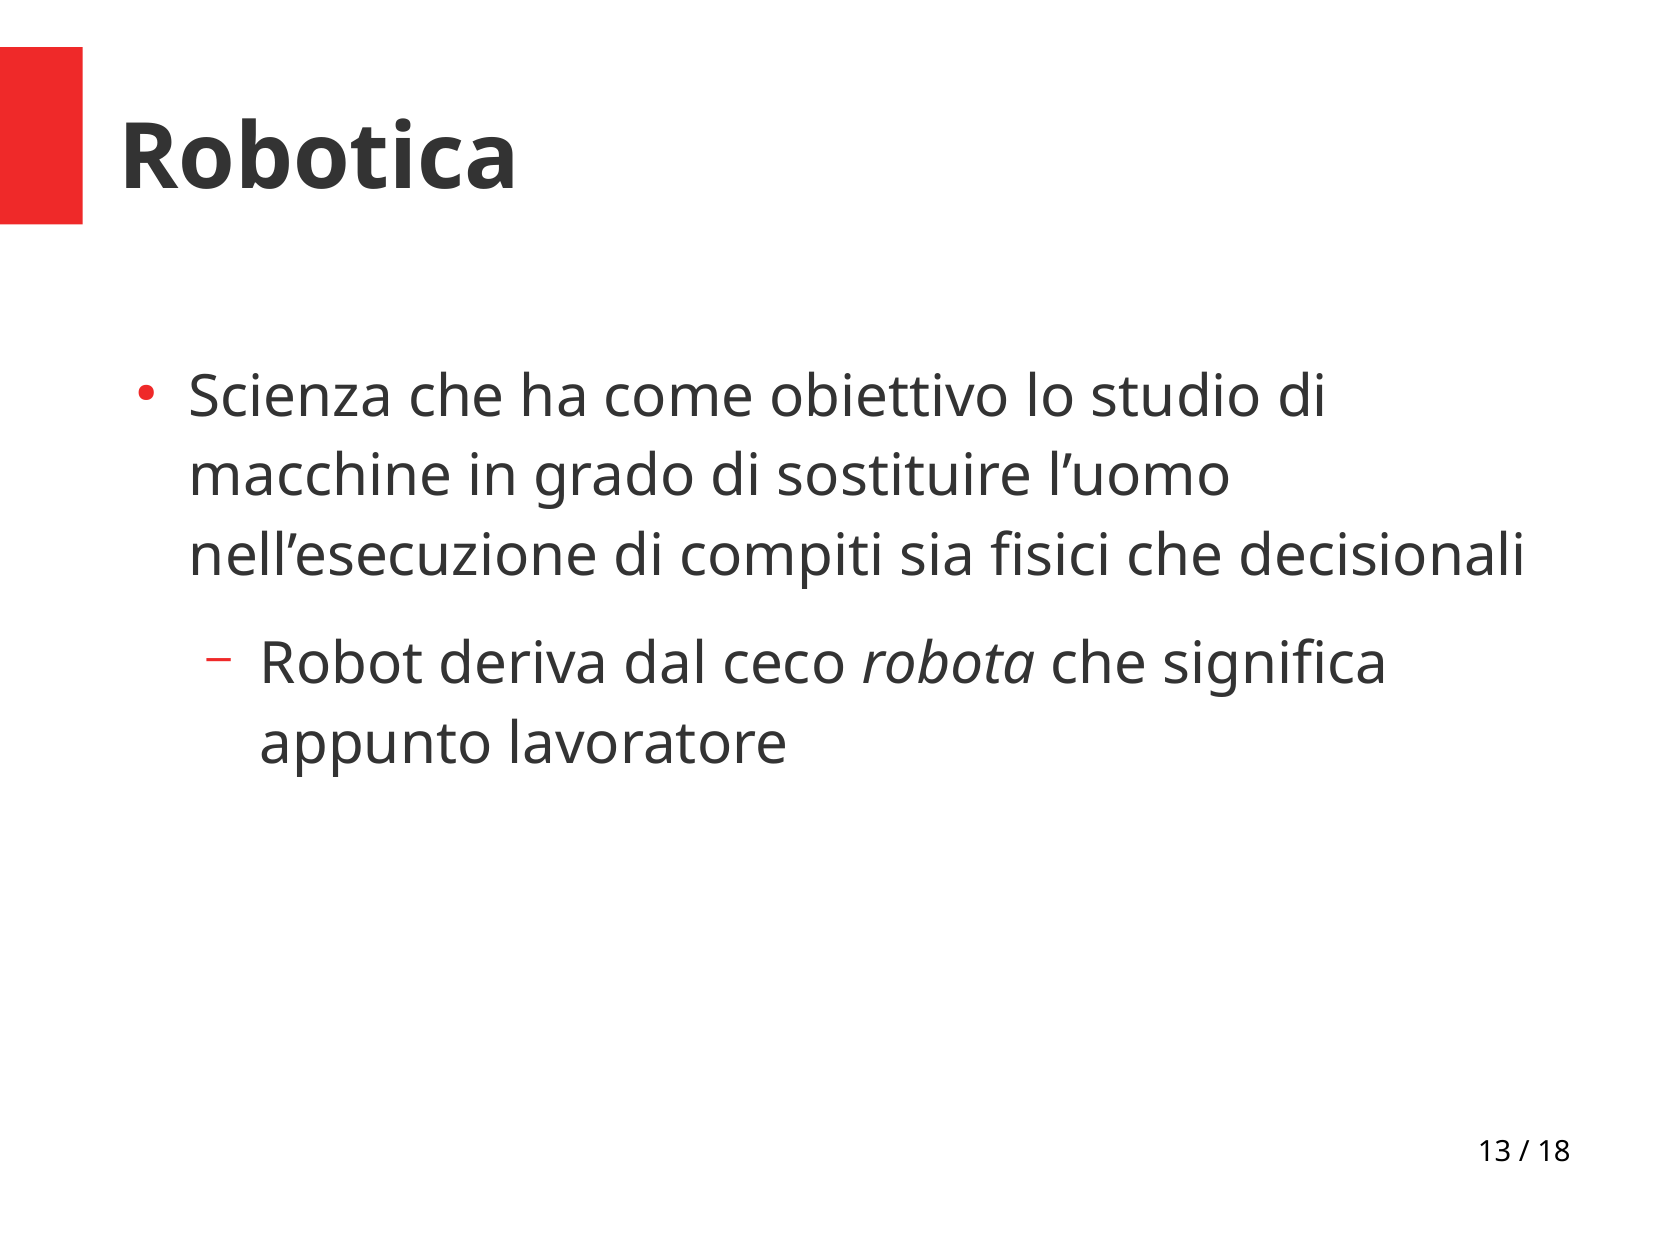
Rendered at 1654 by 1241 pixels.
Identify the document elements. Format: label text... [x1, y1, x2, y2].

list Scienza che ha come obiettivo lo studio di macchine in grado di sostituire l’uomo nell’esecuzione di compiti sia fisici che decisionali Robot deriva dal ceco robota che significa appunto lavoratore [118, 354, 1536, 1074]
title Robotica [118, 49, 1571, 257]
